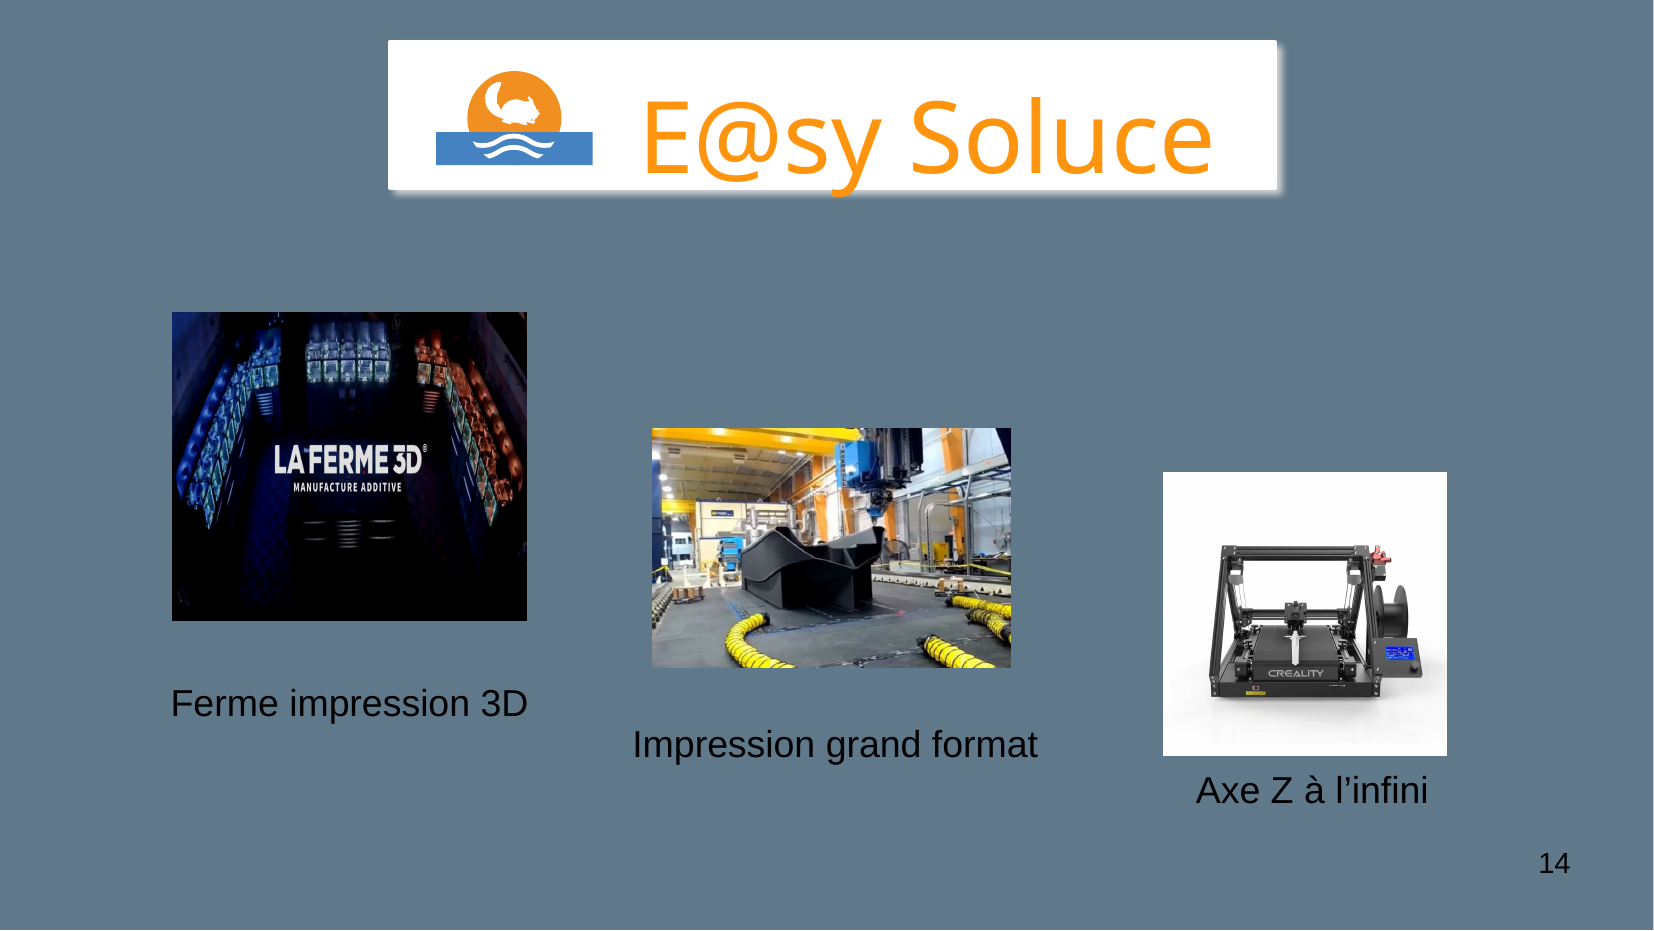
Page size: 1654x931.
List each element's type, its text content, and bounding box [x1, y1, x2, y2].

picture [1163, 472, 1447, 756]
picture [652, 428, 1011, 668]
text_box Impression grand format [617, 715, 1081, 780]
text_box Axe Z à l’infini [1181, 761, 1445, 819]
picture [172, 312, 527, 621]
text_box Ferme impression 3D [155, 674, 544, 732]
